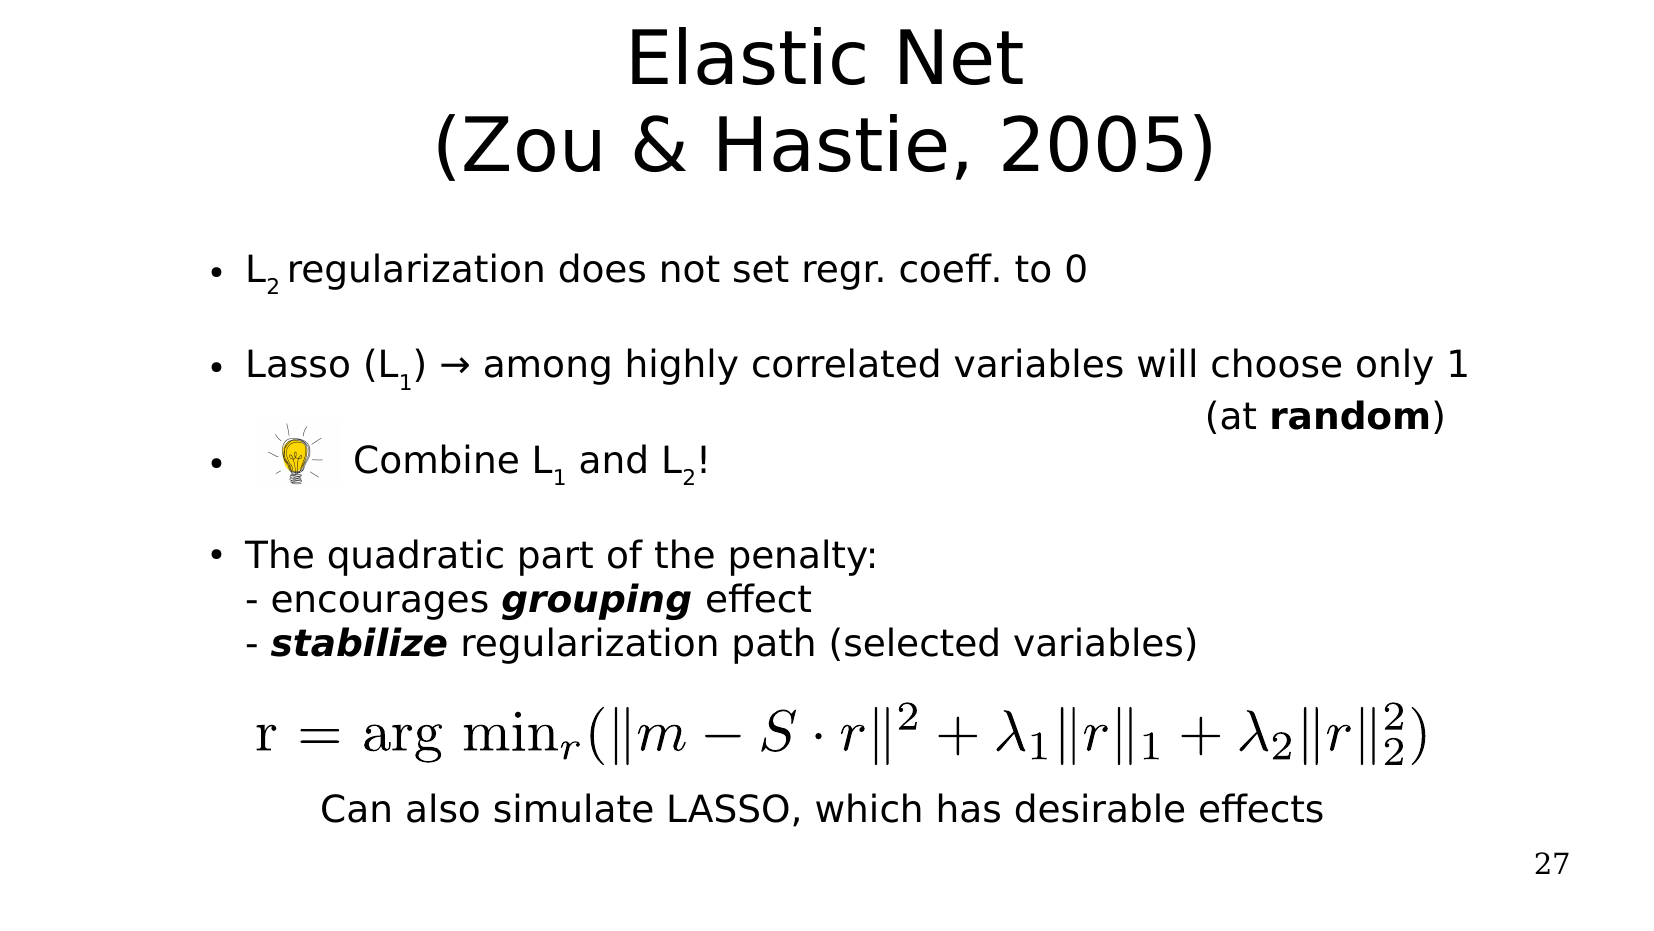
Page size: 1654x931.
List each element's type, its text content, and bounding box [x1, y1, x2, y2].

text_box Can also simulate LASSO, which has desirable effects [270, 780, 1543, 871]
text_box L2 regularization does not set regr. coeff. to 0 Lasso (L1) → among highly correlated variables will choose only 1 (at random) Combine L1 and L2! The quadratic part of the penalty: - encourages grouping effect - stabilize regularization path (selected variables) [195, 240, 1531, 673]
text_box [255, 702, 1426, 766]
title Elastic Net (Zou & Hastie, 2005) [81, 15, 1570, 190]
picture [255, 419, 340, 487]
